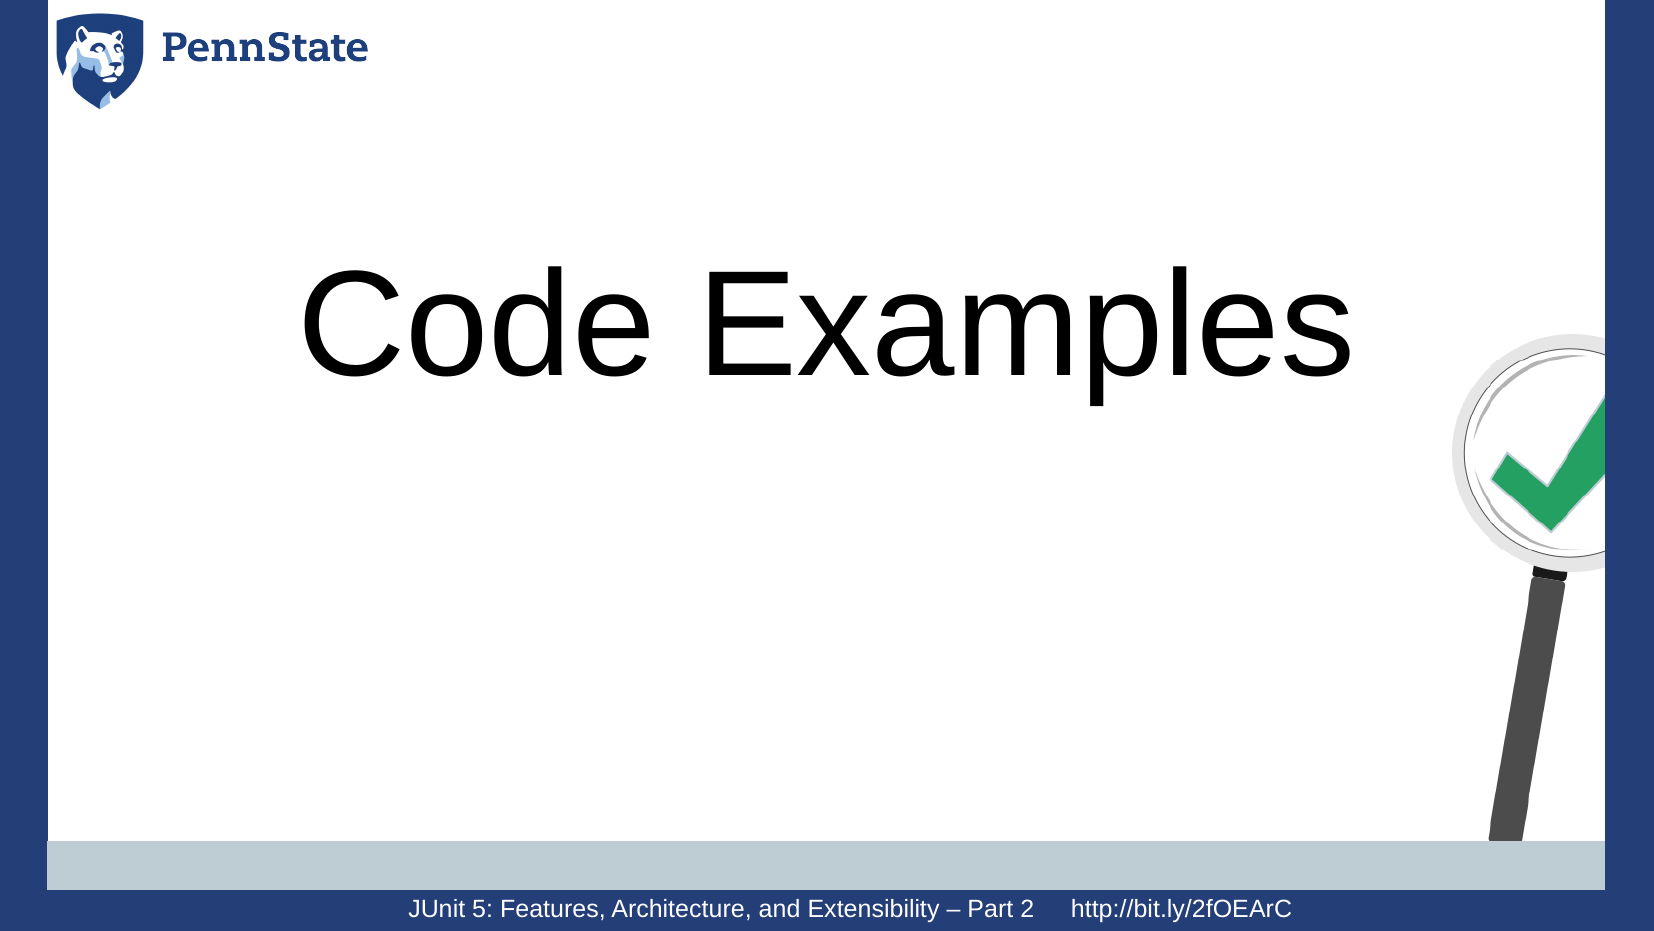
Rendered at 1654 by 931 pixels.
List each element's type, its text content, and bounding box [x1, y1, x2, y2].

list Code Examples [261, 240, 1393, 436]
picture [1452, 334, 1605, 841]
picture [48, 0, 411, 152]
